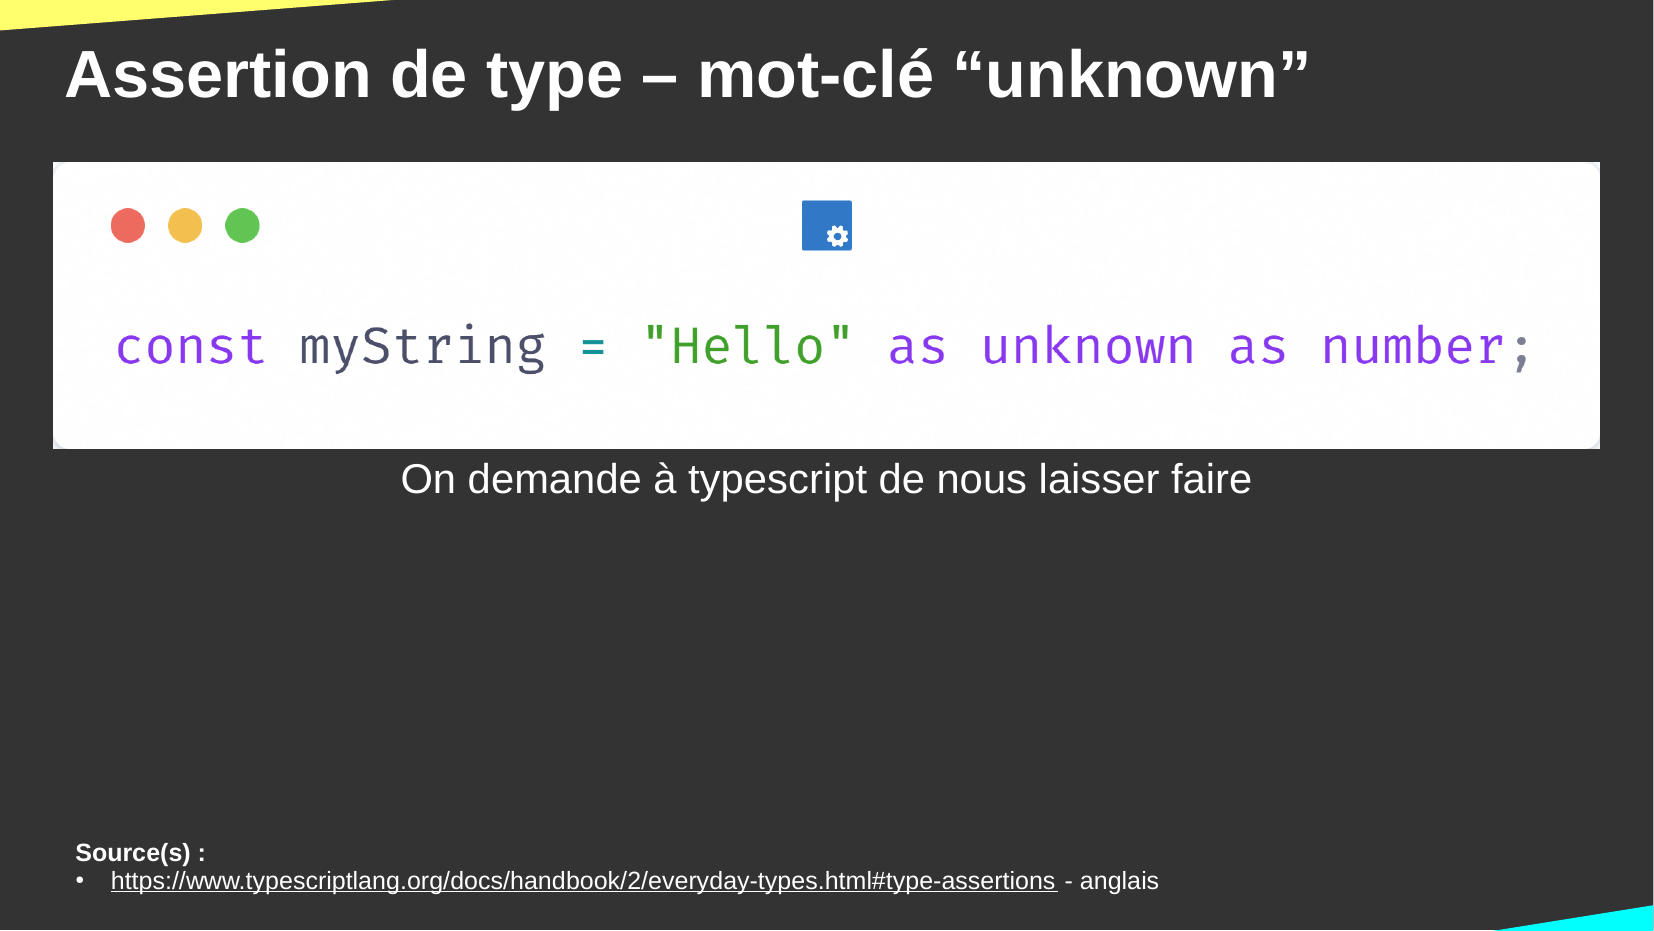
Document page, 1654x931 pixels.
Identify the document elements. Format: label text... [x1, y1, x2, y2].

title Assertion de type – mot-clé “unknown” [64, 37, 1365, 113]
text_box Source(s) : https://www.typescriptlang.org/docs/handbook/2/everyday-types.html#type-assertions - anglais [60, 826, 1546, 903]
picture [53, 162, 1600, 449]
text_box [1492, 905, 1654, 931]
text_box On demande à typescript de nous laisser faire [85, 448, 1568, 519]
text_box [0, 0, 393, 31]
